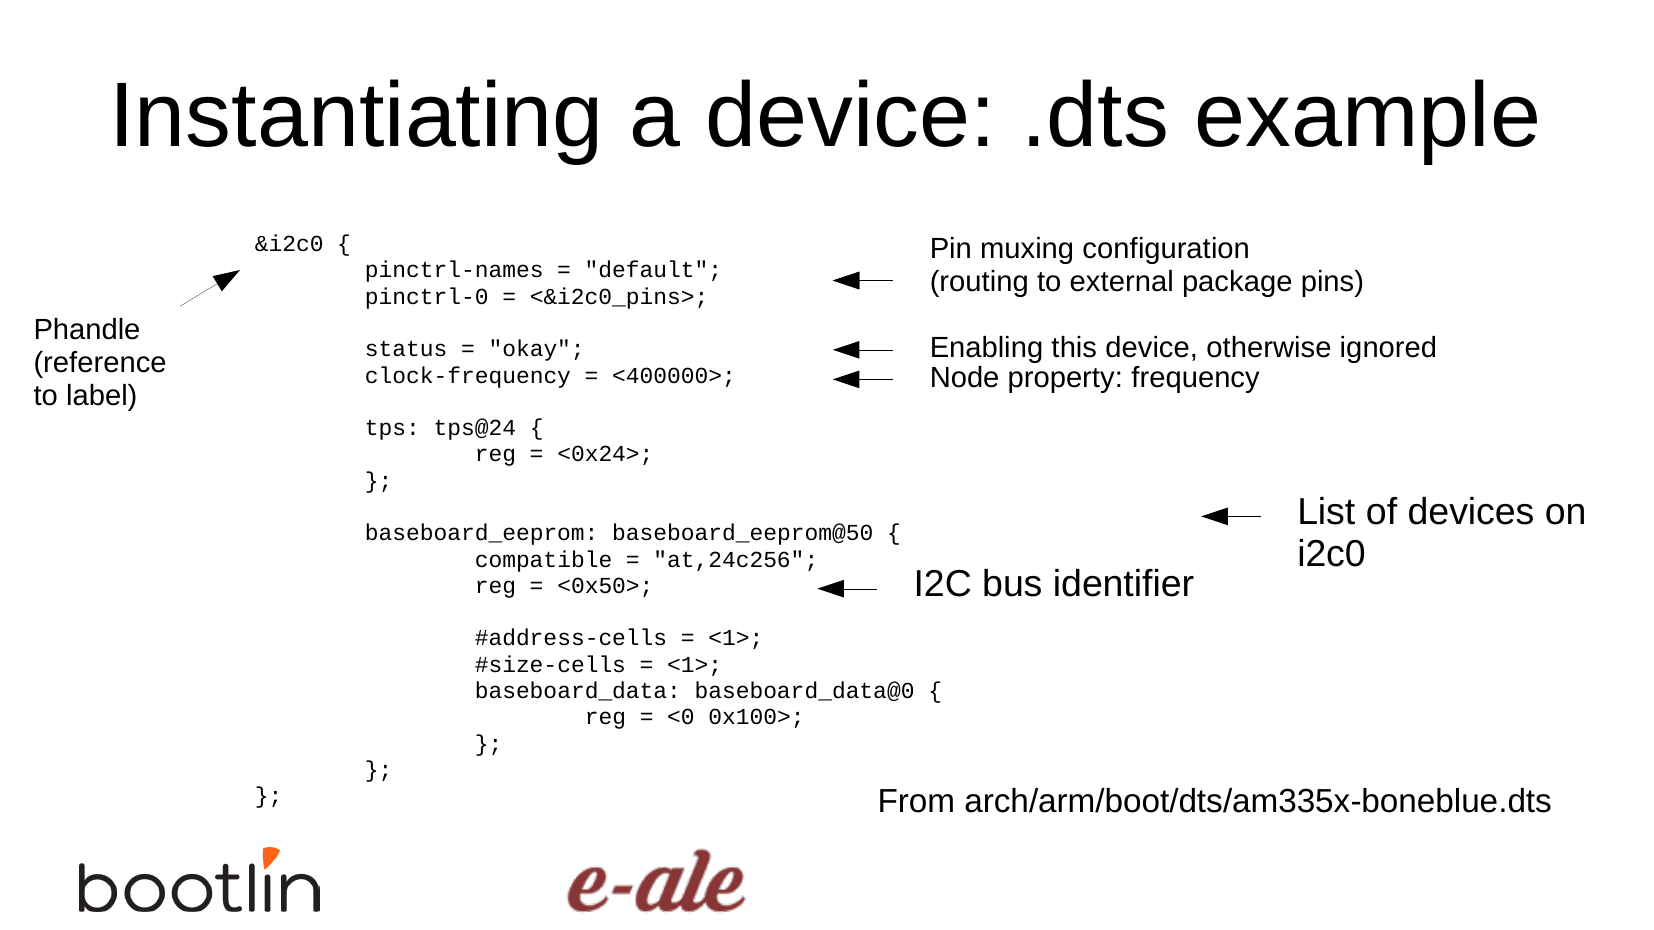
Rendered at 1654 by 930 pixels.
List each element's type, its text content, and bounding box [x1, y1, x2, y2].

text_box Phandle (reference to label) [18, 306, 511, 420]
text_box I2C bus identifier [898, 555, 1210, 655]
text_box List of devices on i2c0 [1282, 483, 1624, 582]
text_box Node property: frequency [915, 353, 1516, 405]
text_box Enabling this device, otherwise ignored [915, 323, 1516, 353]
picture [565, 847, 749, 915]
title Instantiating a device: .dts example [82, 37, 1571, 193]
picture [79, 847, 320, 912]
text_box &i2c0 { pinctrl-names = "default"; pinctrl-0 = <&i2c0_pins>; status = "okay"; clock-frequency = <400000>; tps: tps@24 { reg = <0x24>; }; baseboard_eeprom: baseboard_eeprom@50 { compatible = "at,24c256"; reg = <0x50>; #address-cells = <1>; #size-cells = <1>; baseboard_data: baseboard_data@0 { reg = <0 0x100>; }; }; }; [240, 225, 1096, 818]
list From arch/arm/boot/dts/am335x-boneblue.dts [877, 782, 1606, 843]
text_box Pin muxing configuration (routing to external package pins) [915, 225, 1516, 316]
